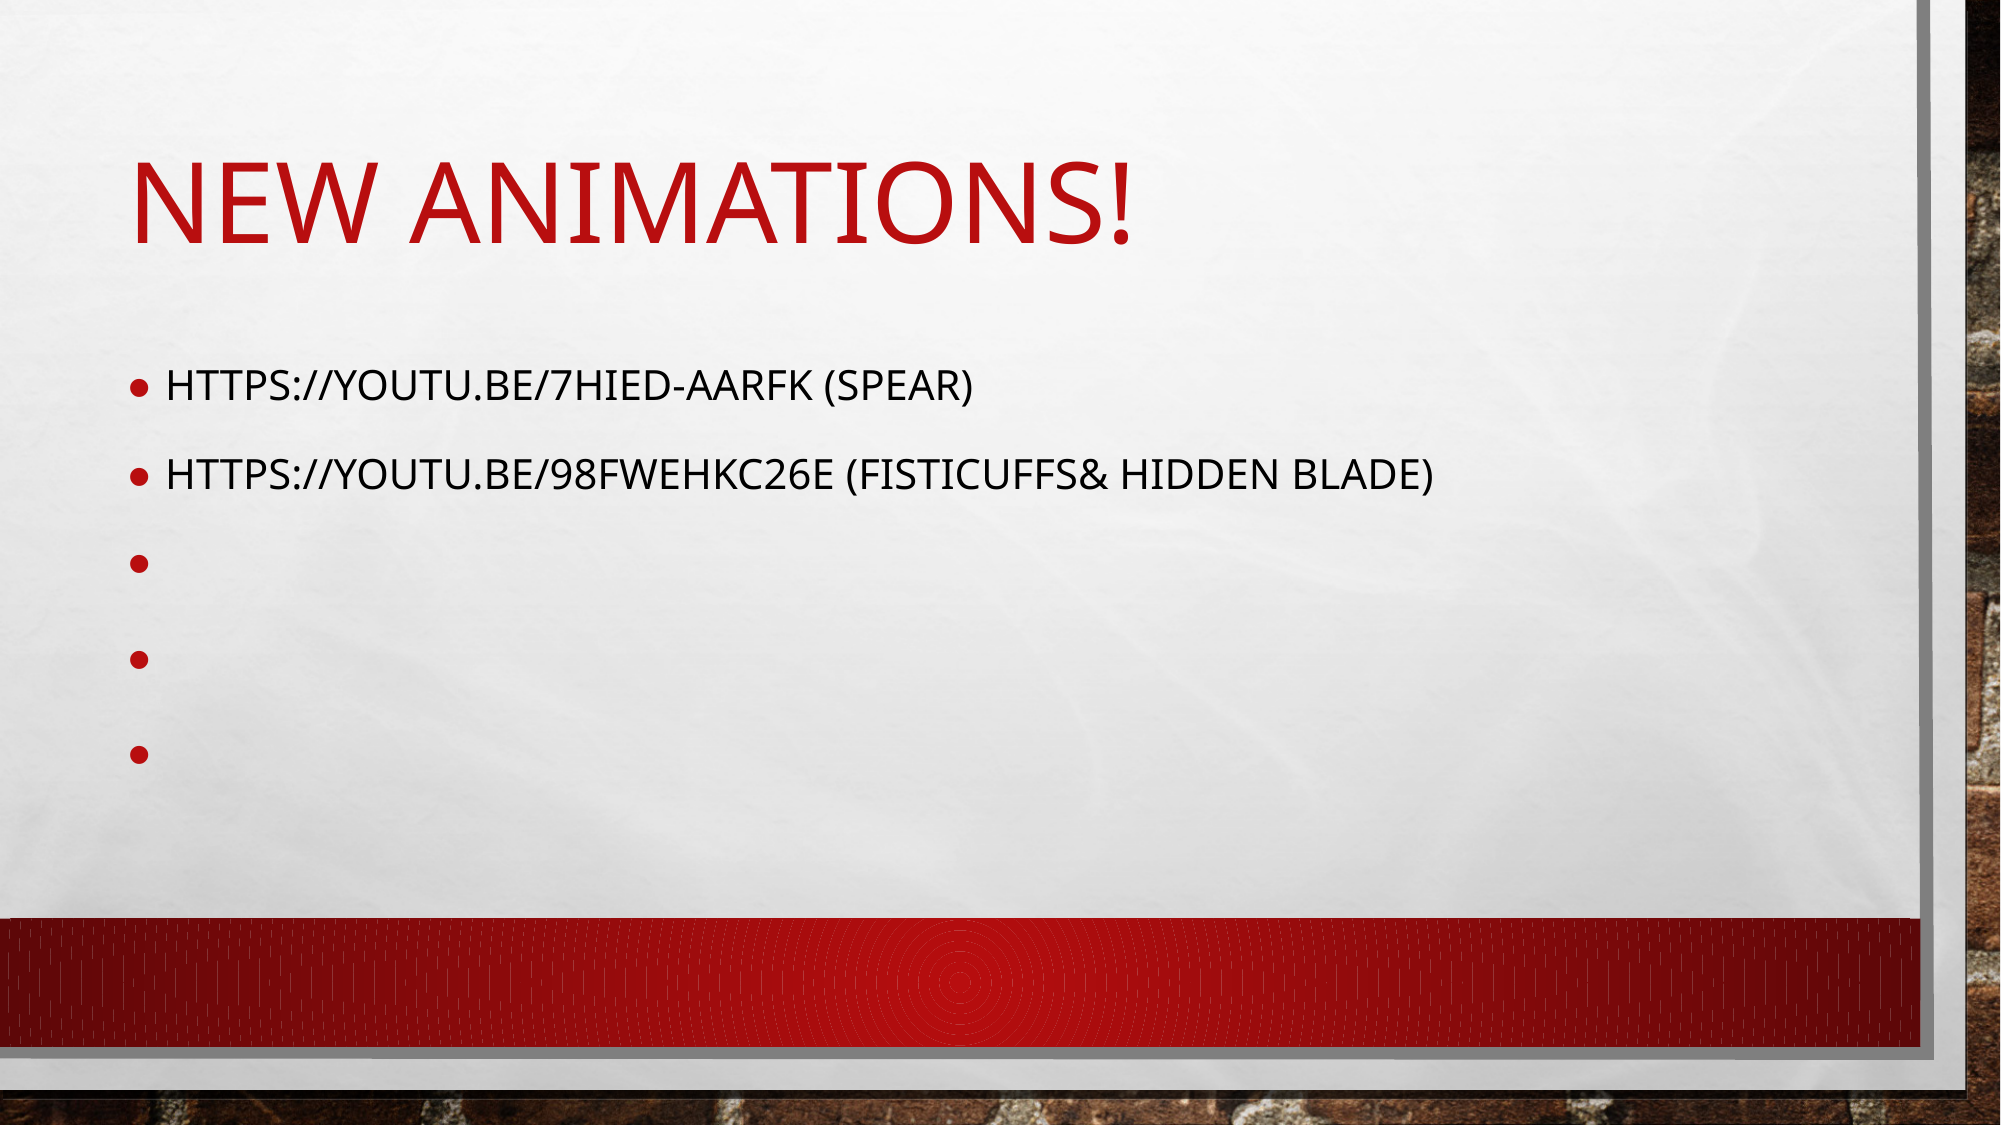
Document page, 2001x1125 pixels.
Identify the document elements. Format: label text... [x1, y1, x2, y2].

title New Animations! [112, 112, 1819, 302]
list https://youtu.be/7HIED-aARfk (spear) https://youtu.be/98FWeHKC26E (Fisticuffs& Hidden Blade) [112, 338, 1818, 882]
